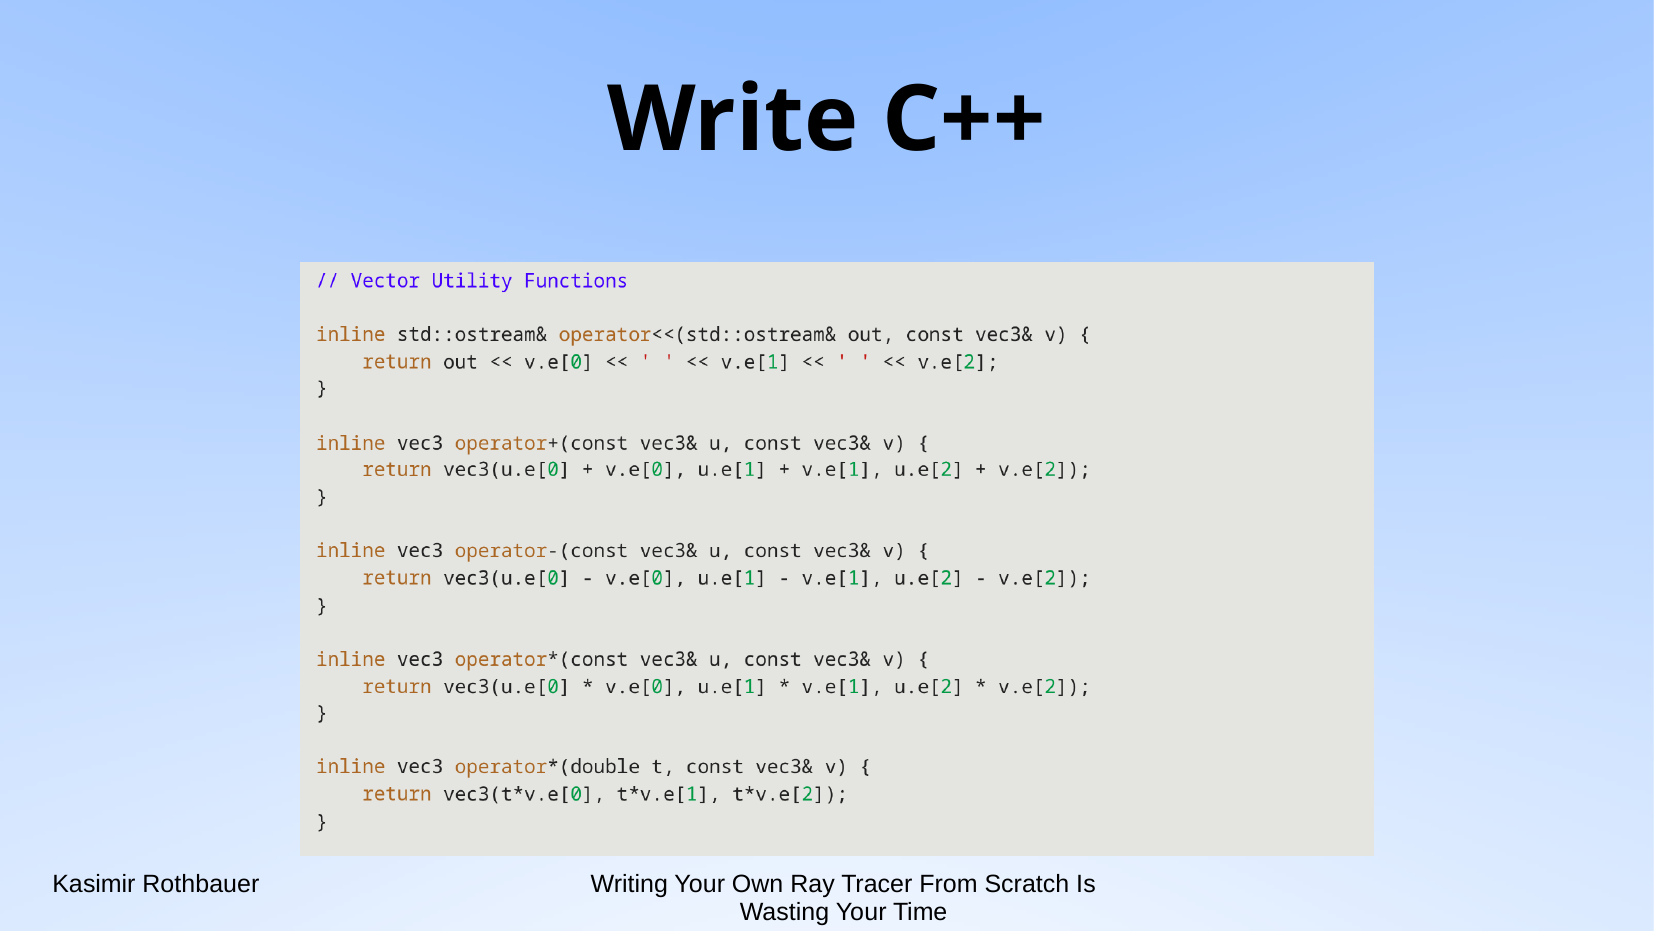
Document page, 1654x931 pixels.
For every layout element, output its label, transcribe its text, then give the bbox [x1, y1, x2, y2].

title Write C++ [82, 37, 1571, 193]
text_box Kasimir Rothbauer [37, 862, 413, 906]
text_box Writing Your Own Ray Tracer From Scratch Is Wasting Your Time [562, 862, 1126, 931]
picture [0, 0, 1654, 931]
